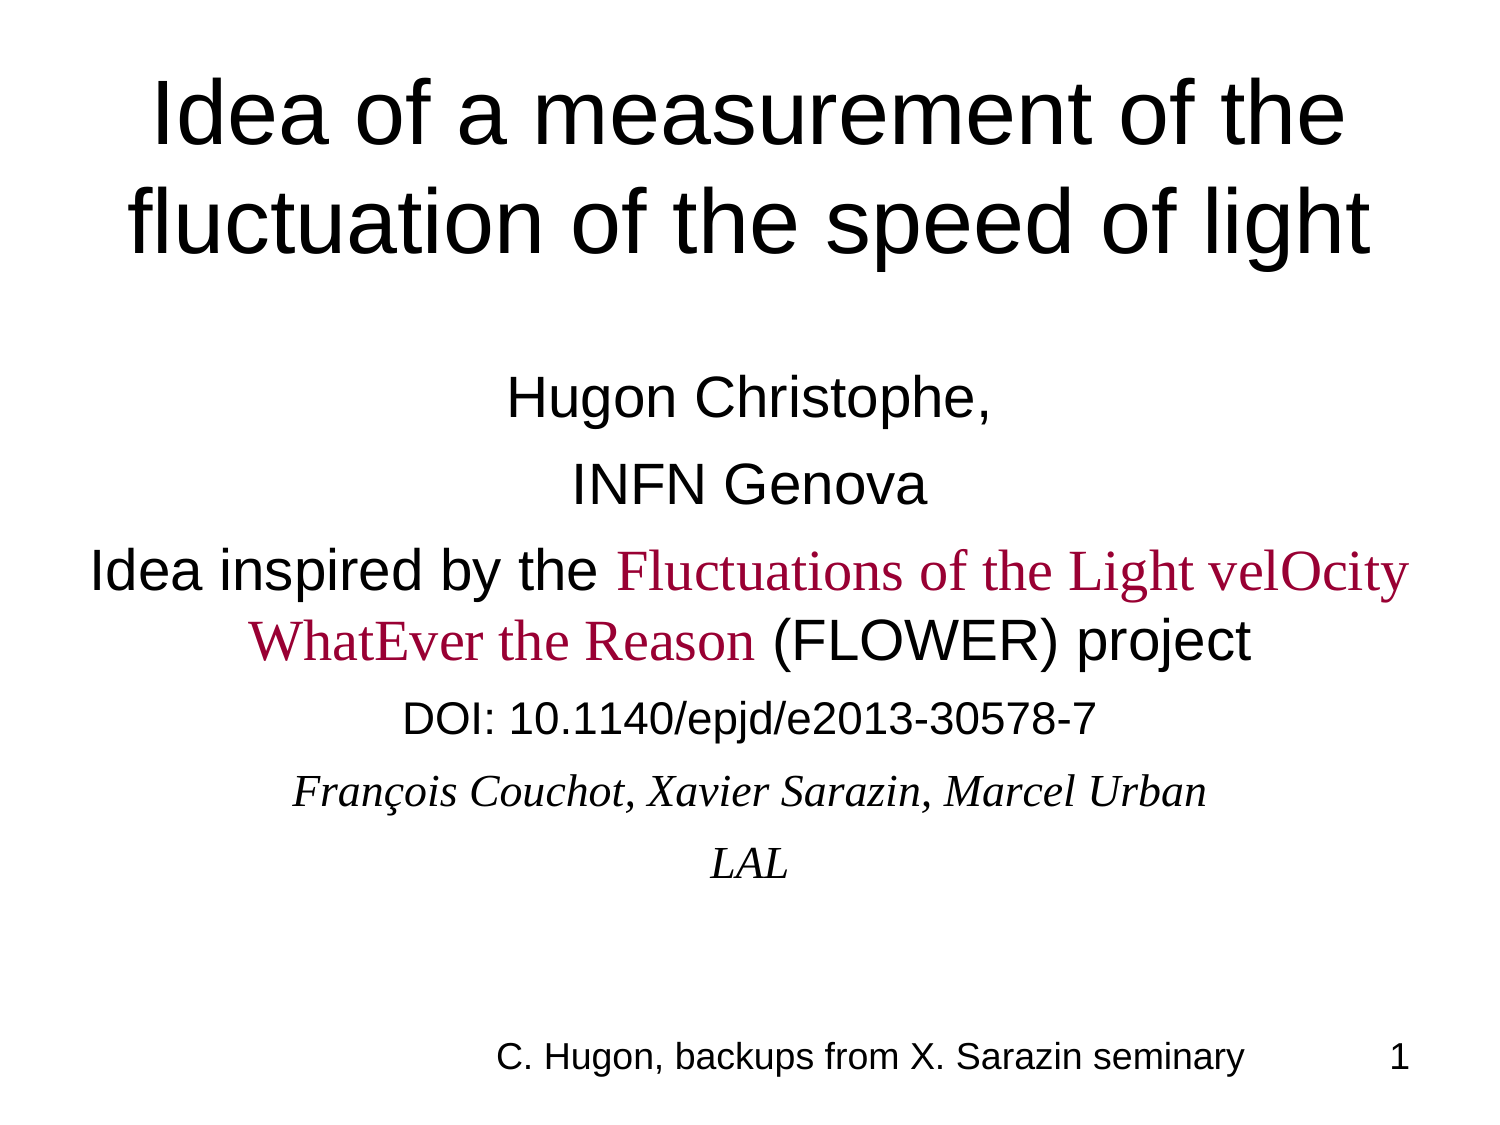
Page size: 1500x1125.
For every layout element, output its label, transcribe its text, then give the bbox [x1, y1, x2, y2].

title Idea of a measurement of the fluctuation of the speed of light [75, 44, 1426, 281]
subtitle Hugon Christophe, INFN Genova Idea inspired by the Fluctuations of the Light velOcity WhatEver the Reason (FLOWER) project DOI: 10.1140/epjd/e2013-30578-7 François Couchot, Xavier Sarazin, Marcel Urban LAL [75, 359, 1426, 1081]
